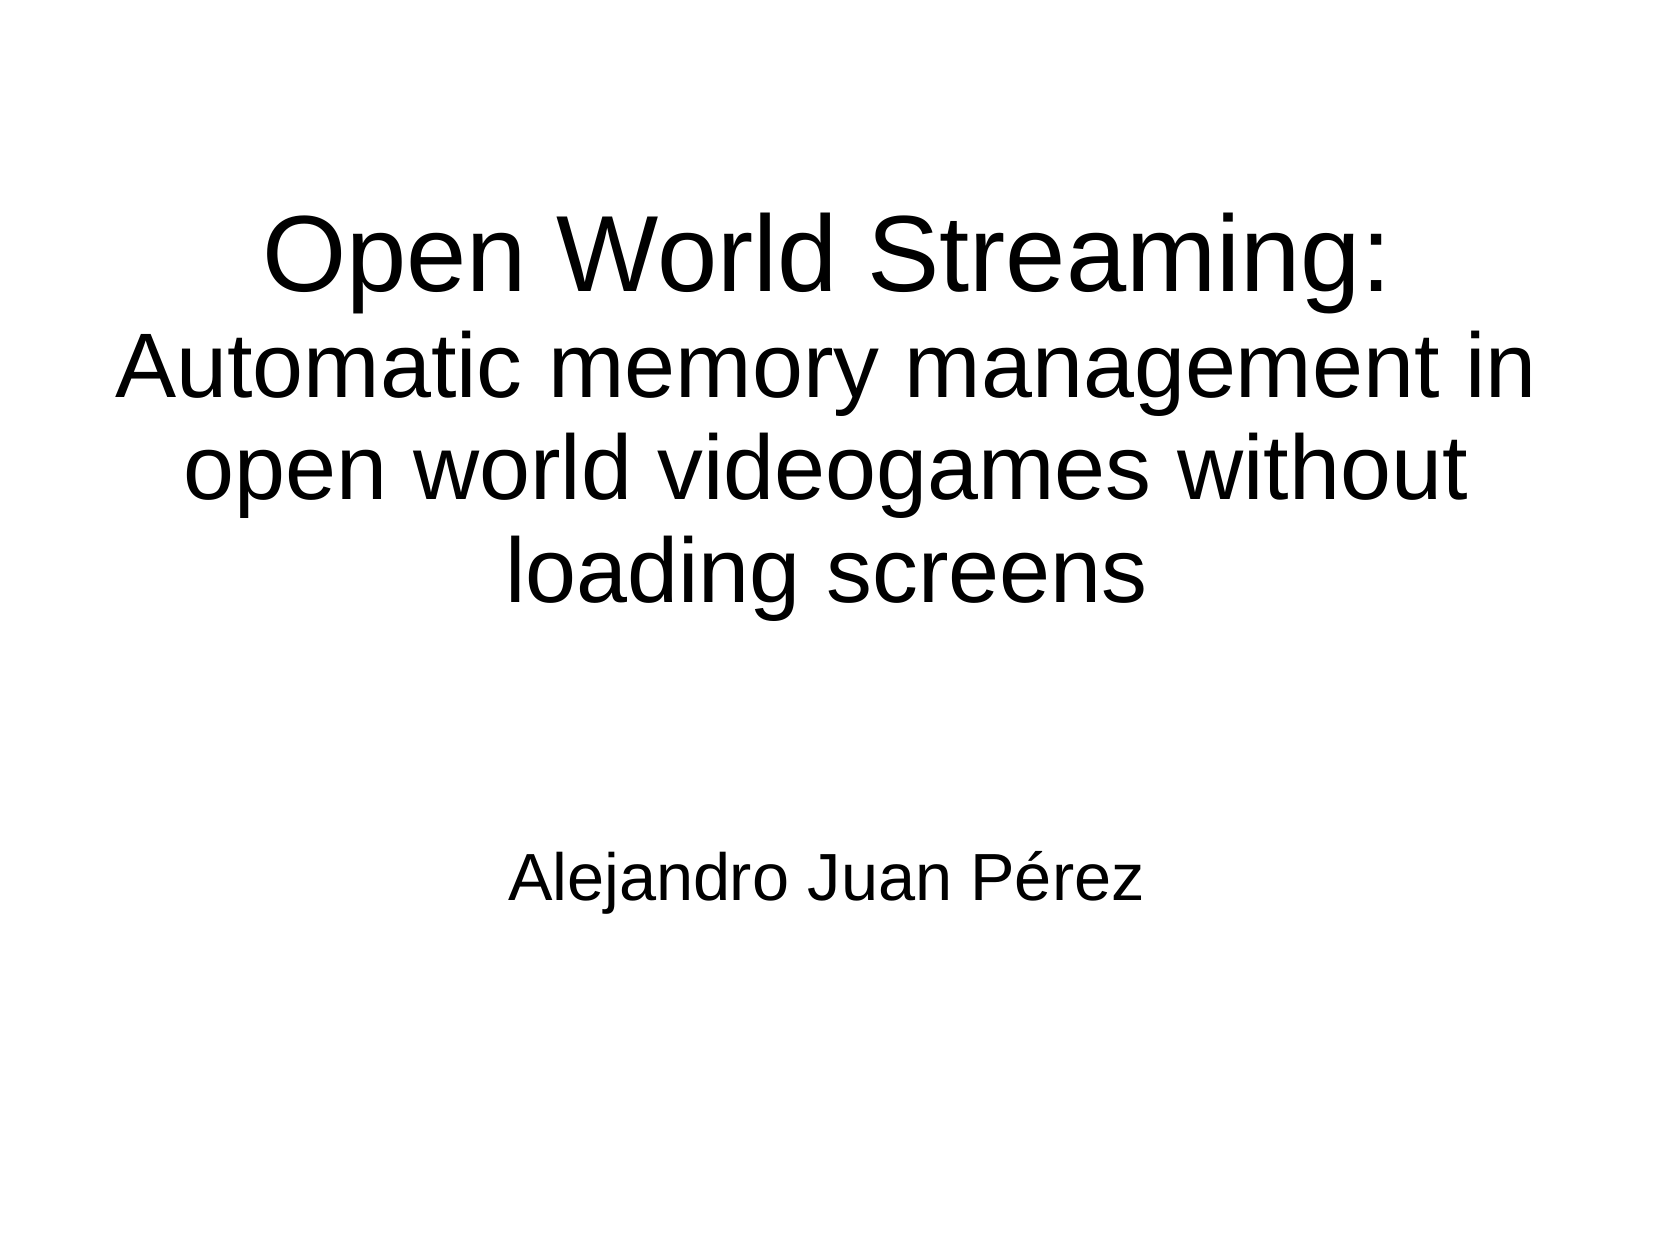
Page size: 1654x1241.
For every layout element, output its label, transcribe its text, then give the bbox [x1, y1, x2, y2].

title Open World Streaming: Automatic memory management in open world videogames without loading screens [82, 192, 1571, 623]
subtitle Alejandro Juan Pérez [82, 645, 1571, 1111]
